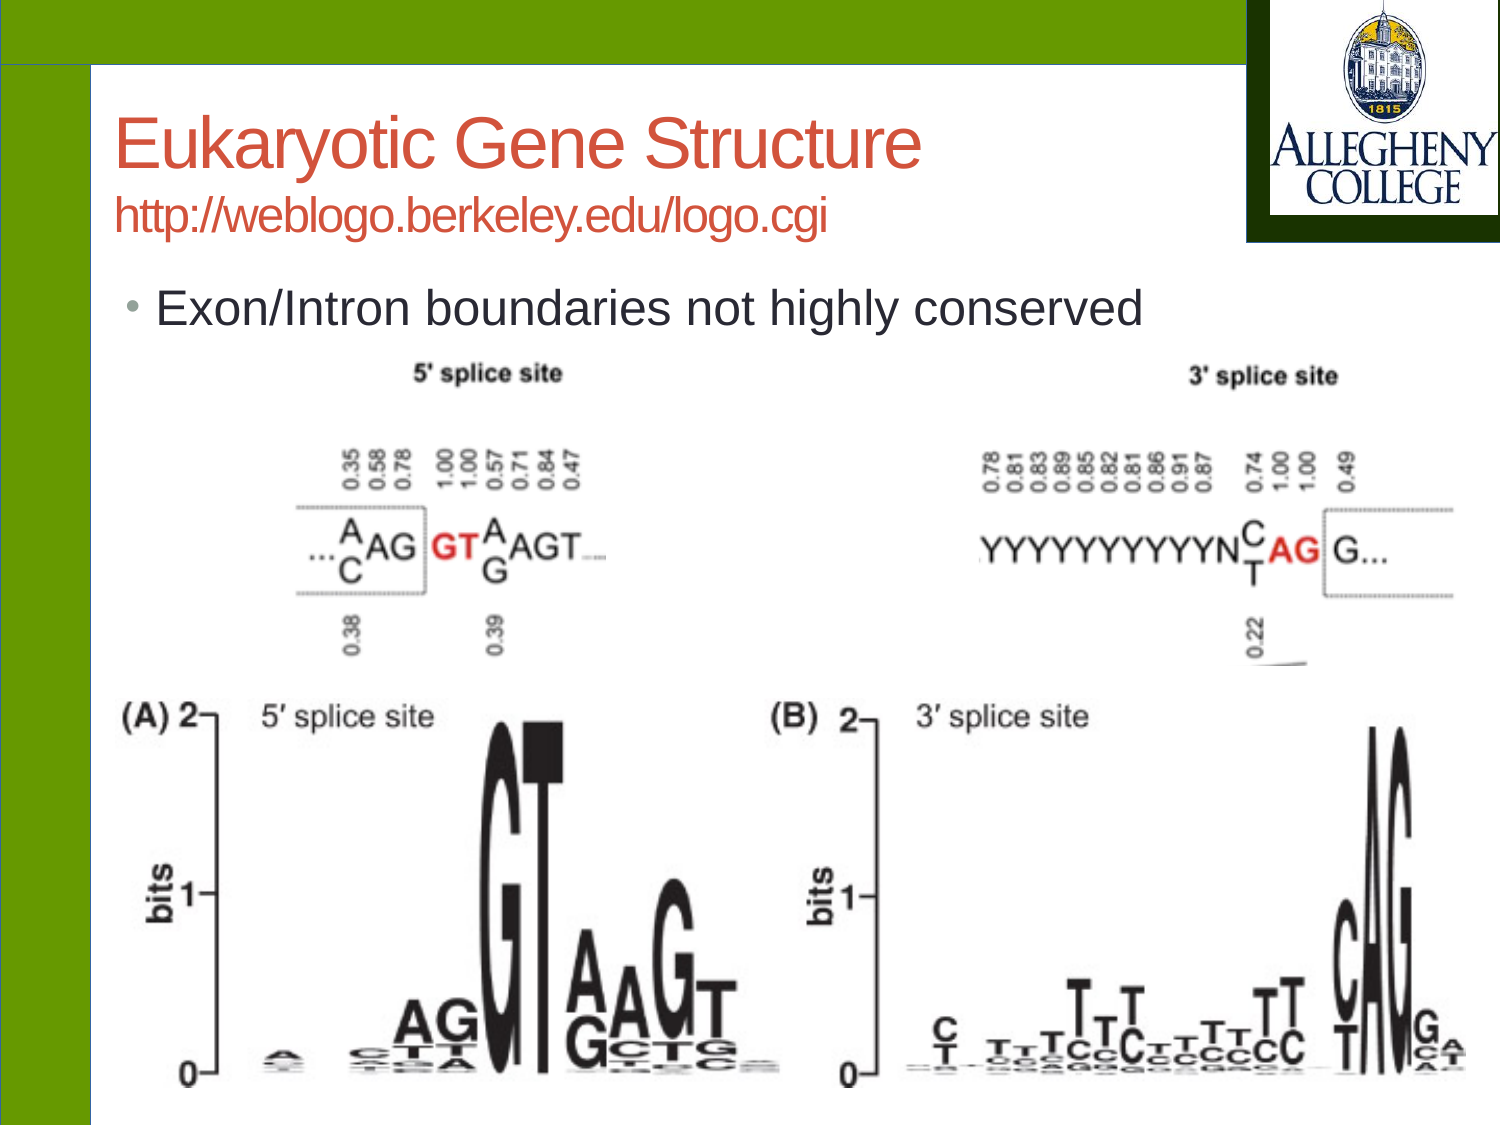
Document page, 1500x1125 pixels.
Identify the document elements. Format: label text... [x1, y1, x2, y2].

title Eukaryotic Gene Structure http://weblogo.berkeley.edu/logo.cgi [98, 87, 1449, 250]
picture [115, 327, 1466, 1088]
picture [978, 330, 1471, 666]
picture [1270, 0, 1498, 216]
text_box [0, 0, 1500, 1125]
list Exon/Intron boundaries not highly conserved [110, 268, 1461, 366]
